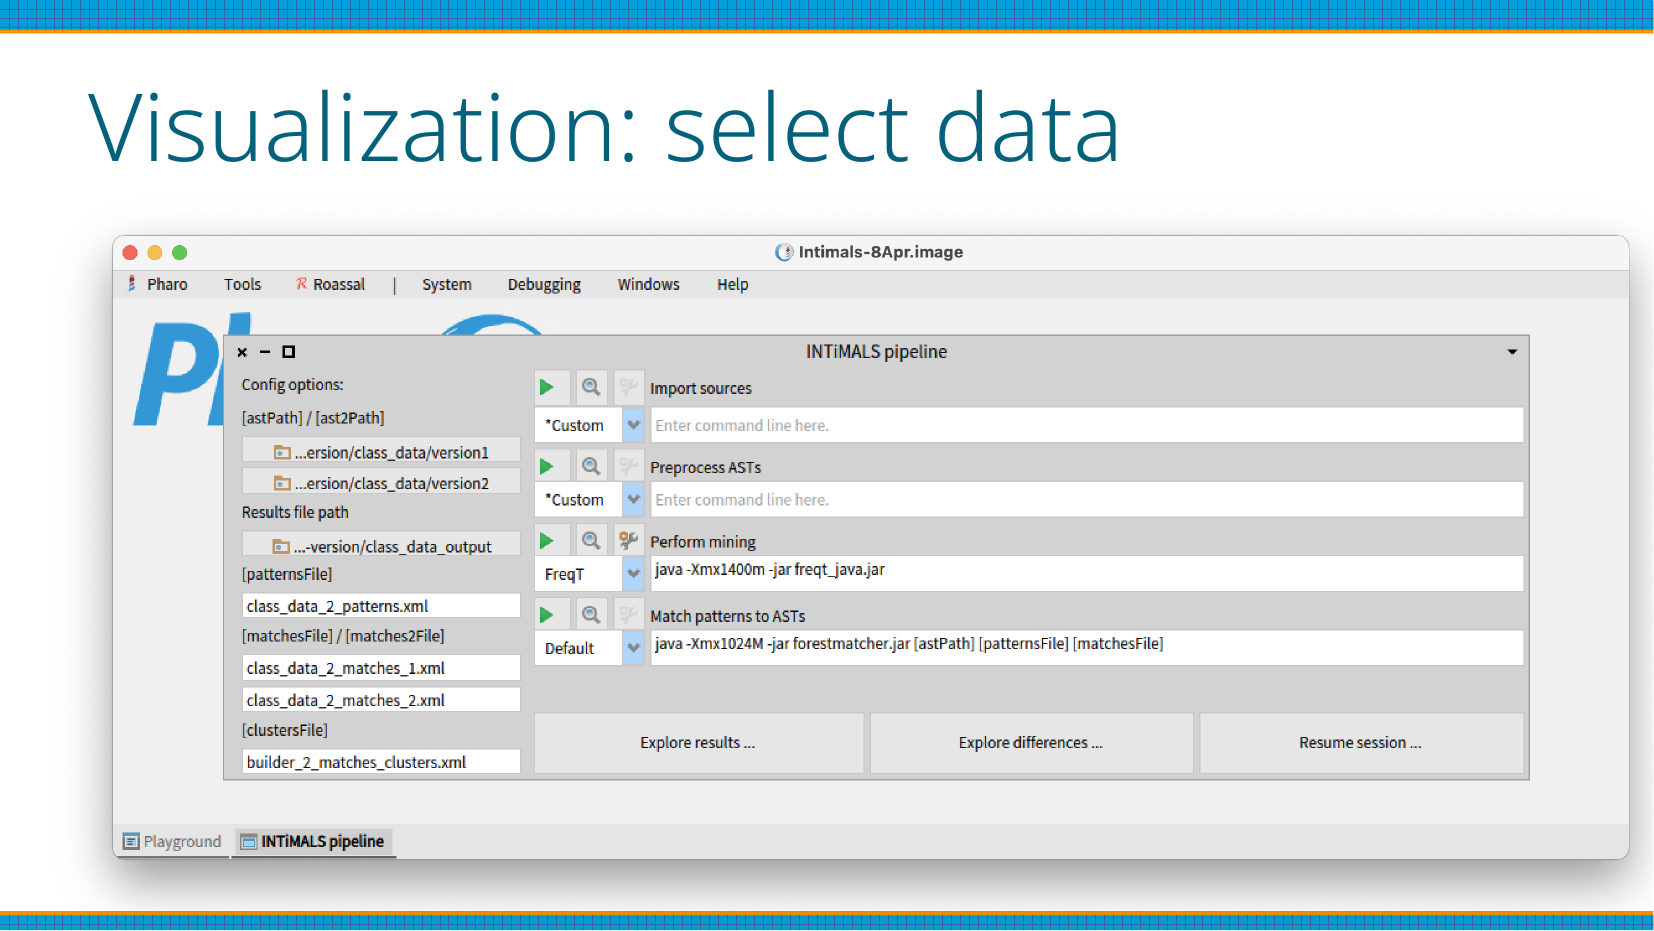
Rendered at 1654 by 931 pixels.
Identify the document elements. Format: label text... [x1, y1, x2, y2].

title Visualization: select data [88, 44, 1565, 188]
picture [43, 188, 1654, 915]
